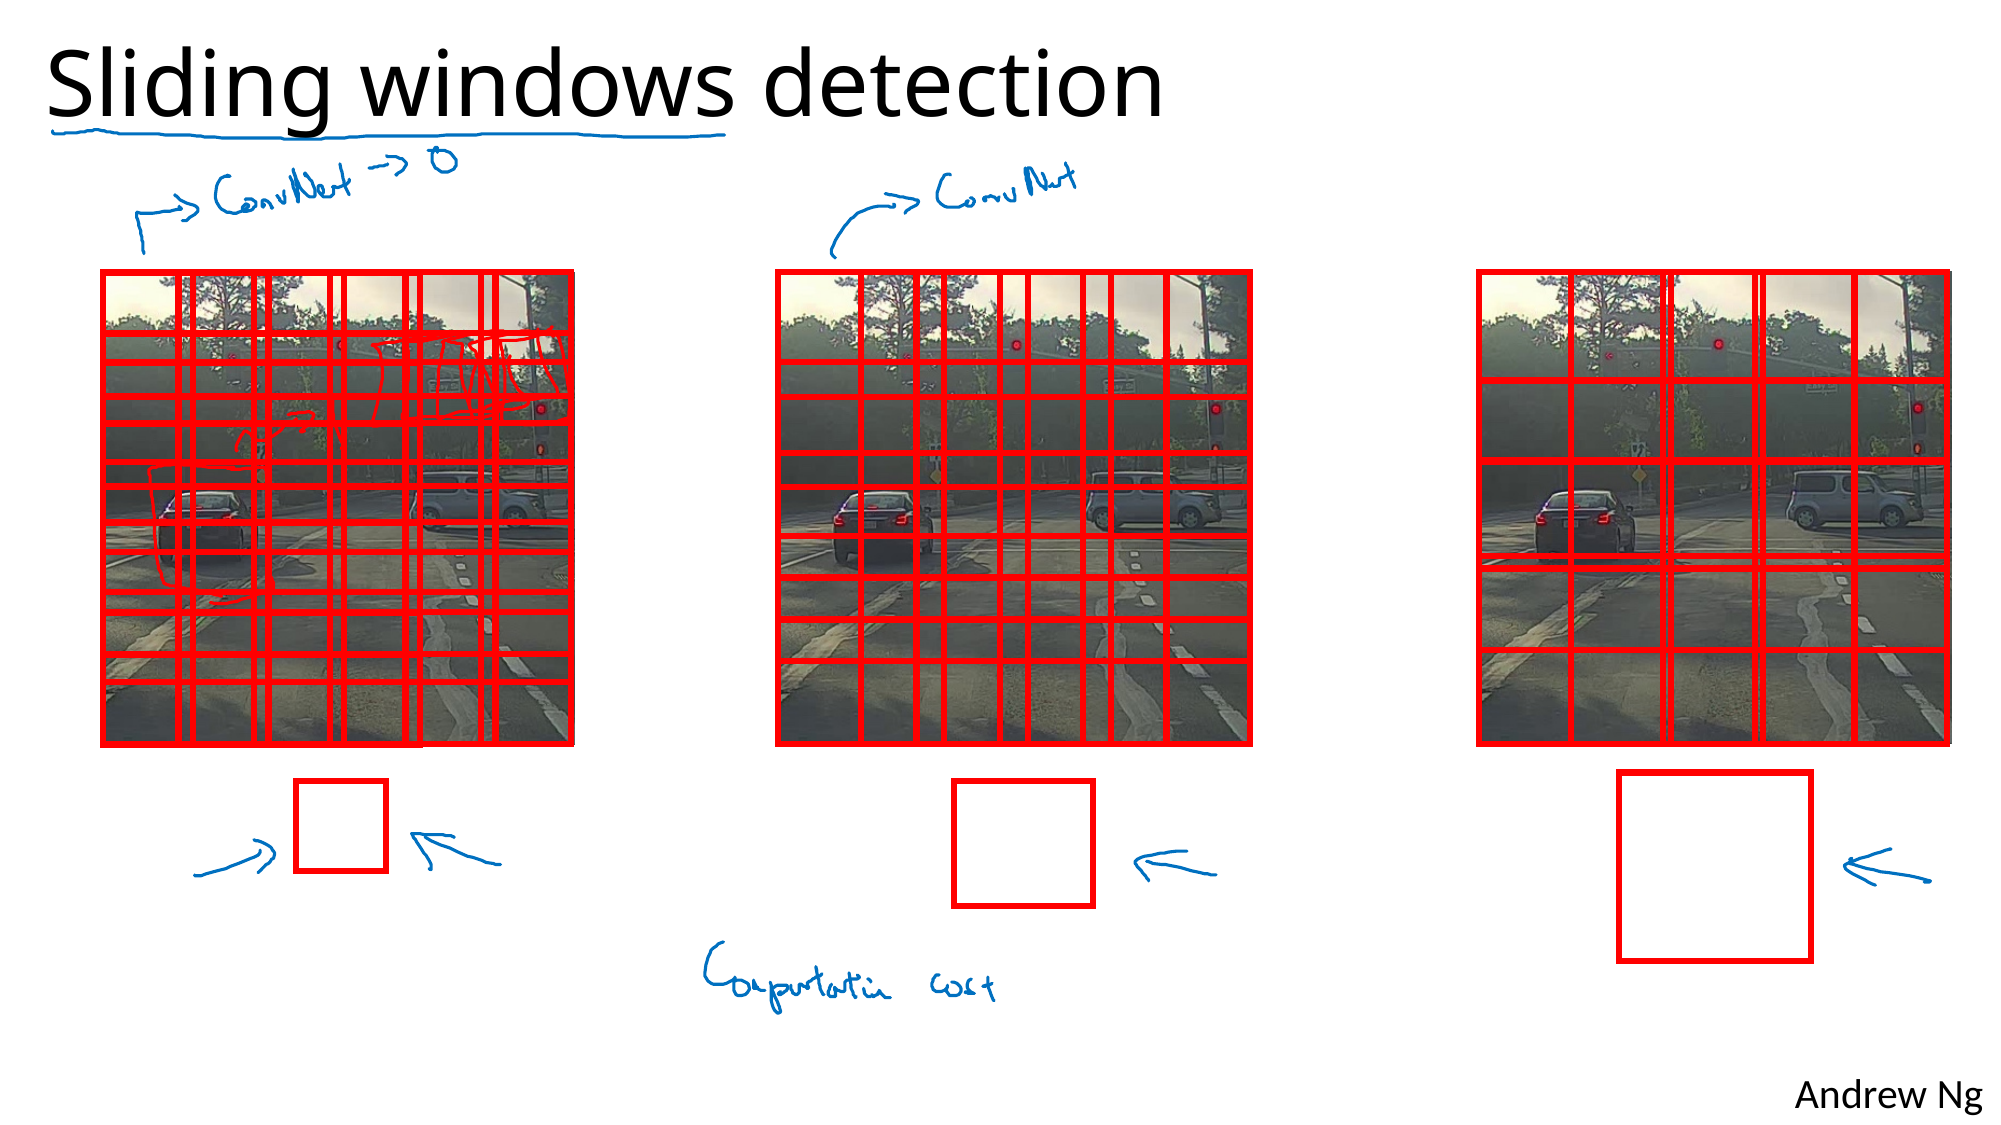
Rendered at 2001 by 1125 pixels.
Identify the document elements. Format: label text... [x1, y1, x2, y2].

title Sliding windows detection [30, 29, 2000, 248]
picture [48, 126, 1944, 1018]
